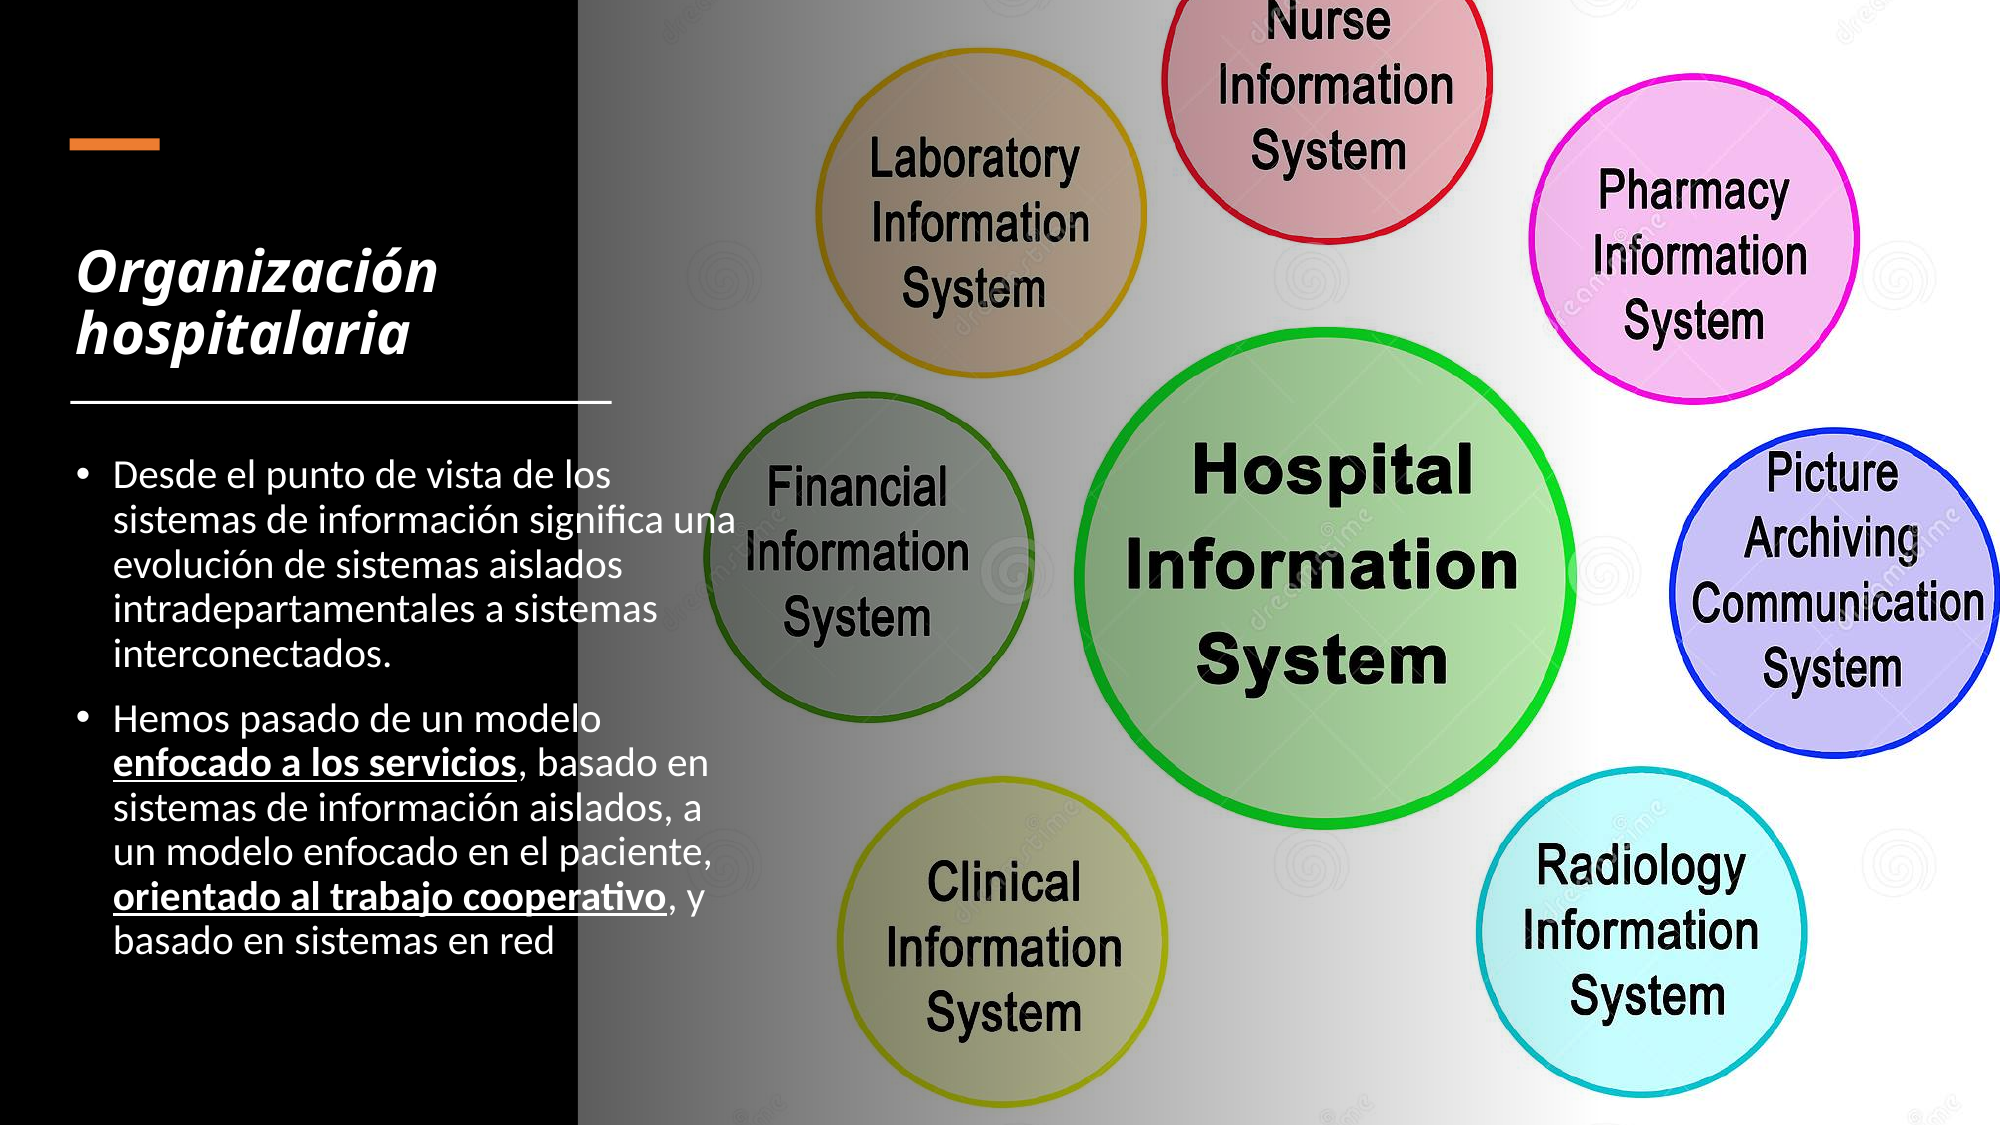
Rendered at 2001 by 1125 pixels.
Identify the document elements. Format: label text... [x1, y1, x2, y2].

picture [1601, 0, 2000, 1125]
list Desde el punto de vista de los sistemas de información significa una evolución de sistemas aislados intradepartamentales a sistemas interconectados. Hemos pasado de un modelo enfocado a los servicios, basado en sistemas de información aislados, a un modelo enfocado en el paciente, orientado al trabajo cooperativo, y basado en sistemas en red [60, 445, 759, 972]
title Organización hospitalaria [60, 190, 625, 375]
text_box [0, 0, 1601, 1125]
